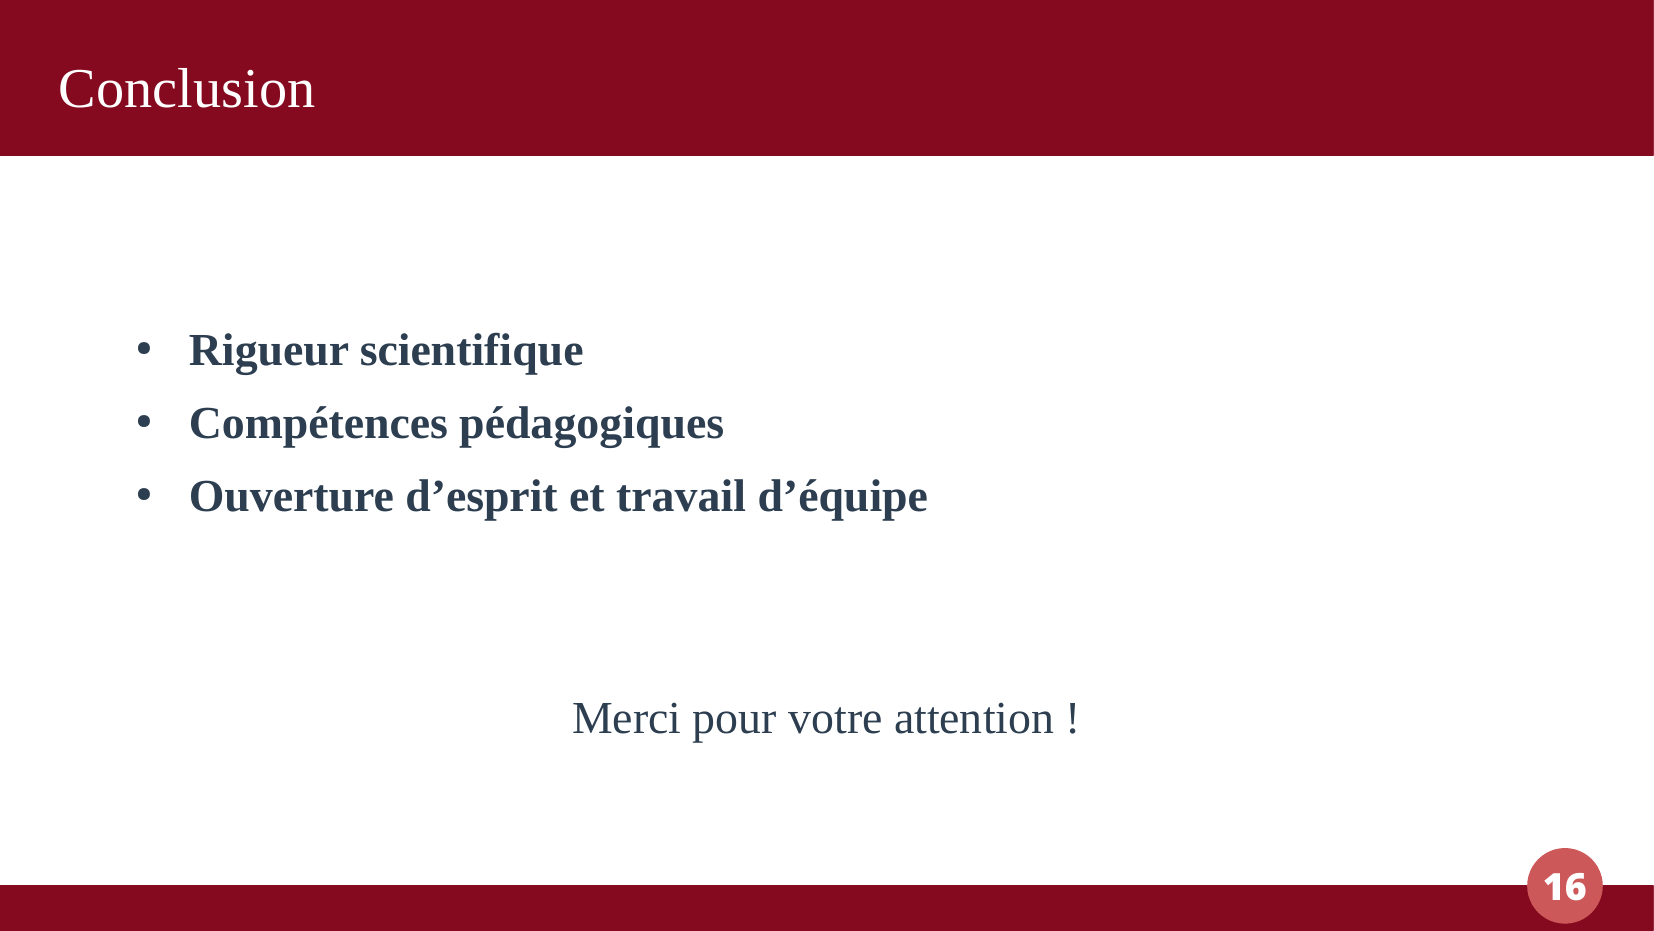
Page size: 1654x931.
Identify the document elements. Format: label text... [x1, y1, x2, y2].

title Conclusion [59, 29, 1595, 148]
text_box Merci pour votre attention ! [442, 685, 1211, 752]
list Rigueur scientifique Compétences pédagogiques Ouverture d’esprit et travail d’équipe [118, 324, 975, 532]
